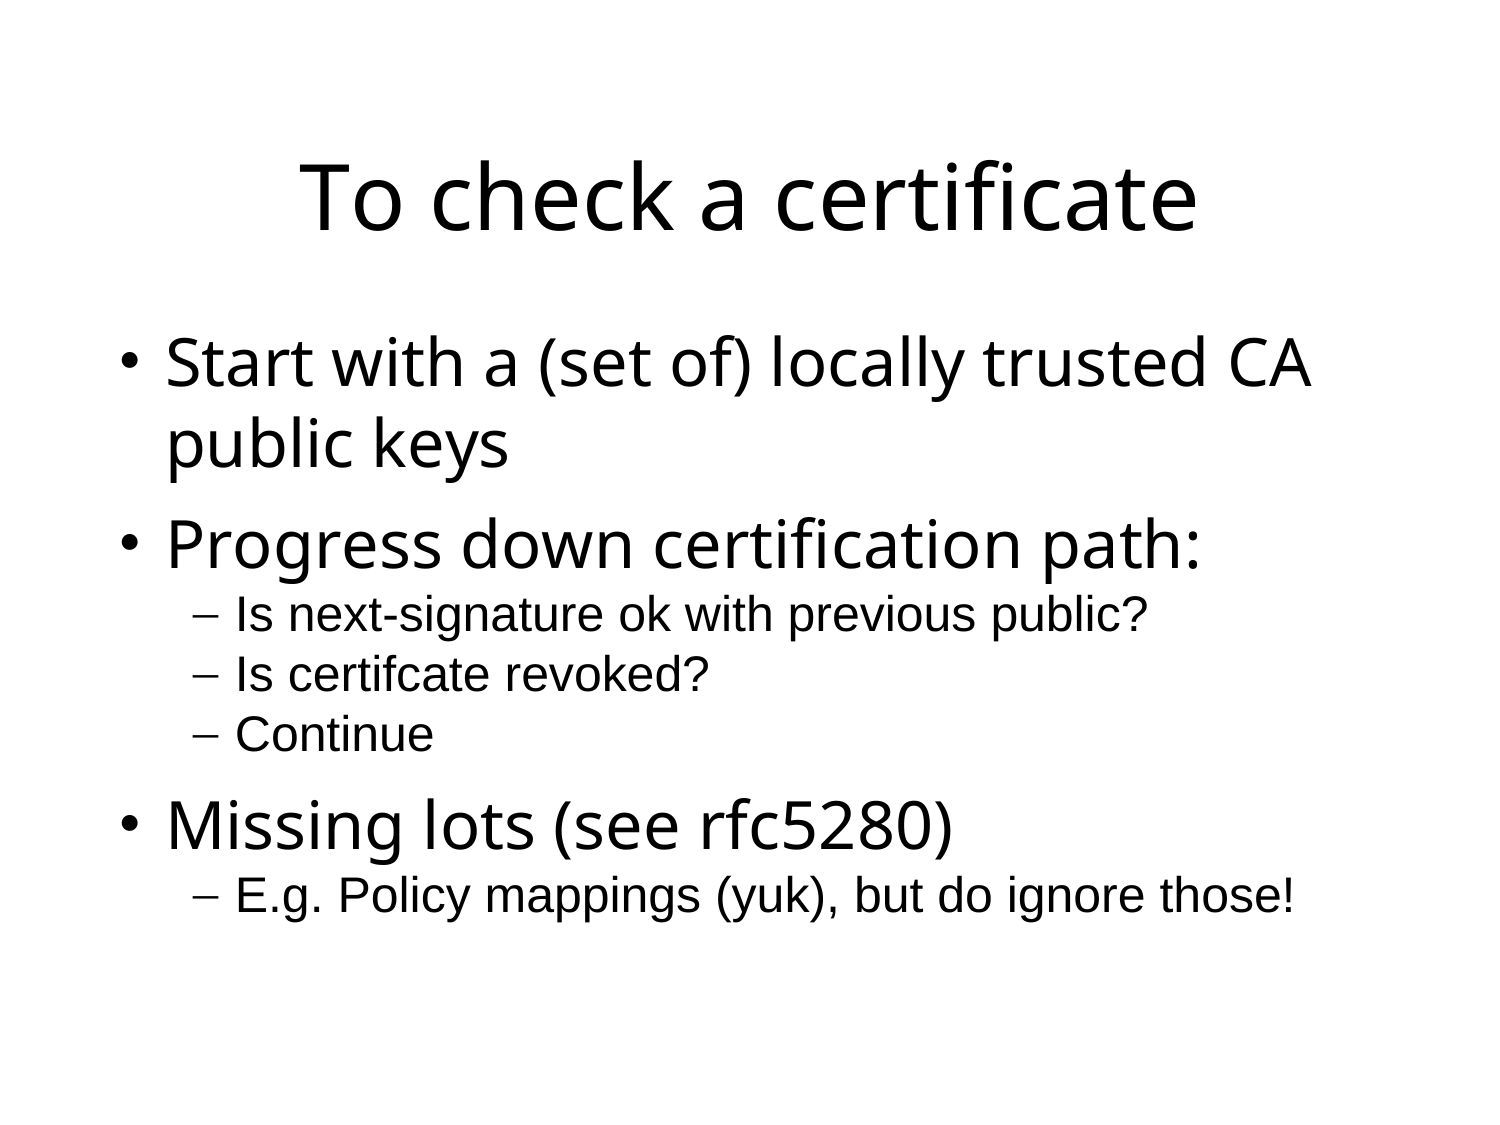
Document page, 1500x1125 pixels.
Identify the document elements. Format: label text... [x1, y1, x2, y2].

text_box Start with a (set of) locally trusted CA public keys Progress down certification path: Is next-signature ok with previous public? Is certifcate revoked? Continue Missing lots (see rfc5280) E.g. Policy mappings (yuk), but do ignore those! [118, 319, 1394, 1030]
text_box To check a certificate [112, 99, 1388, 288]
